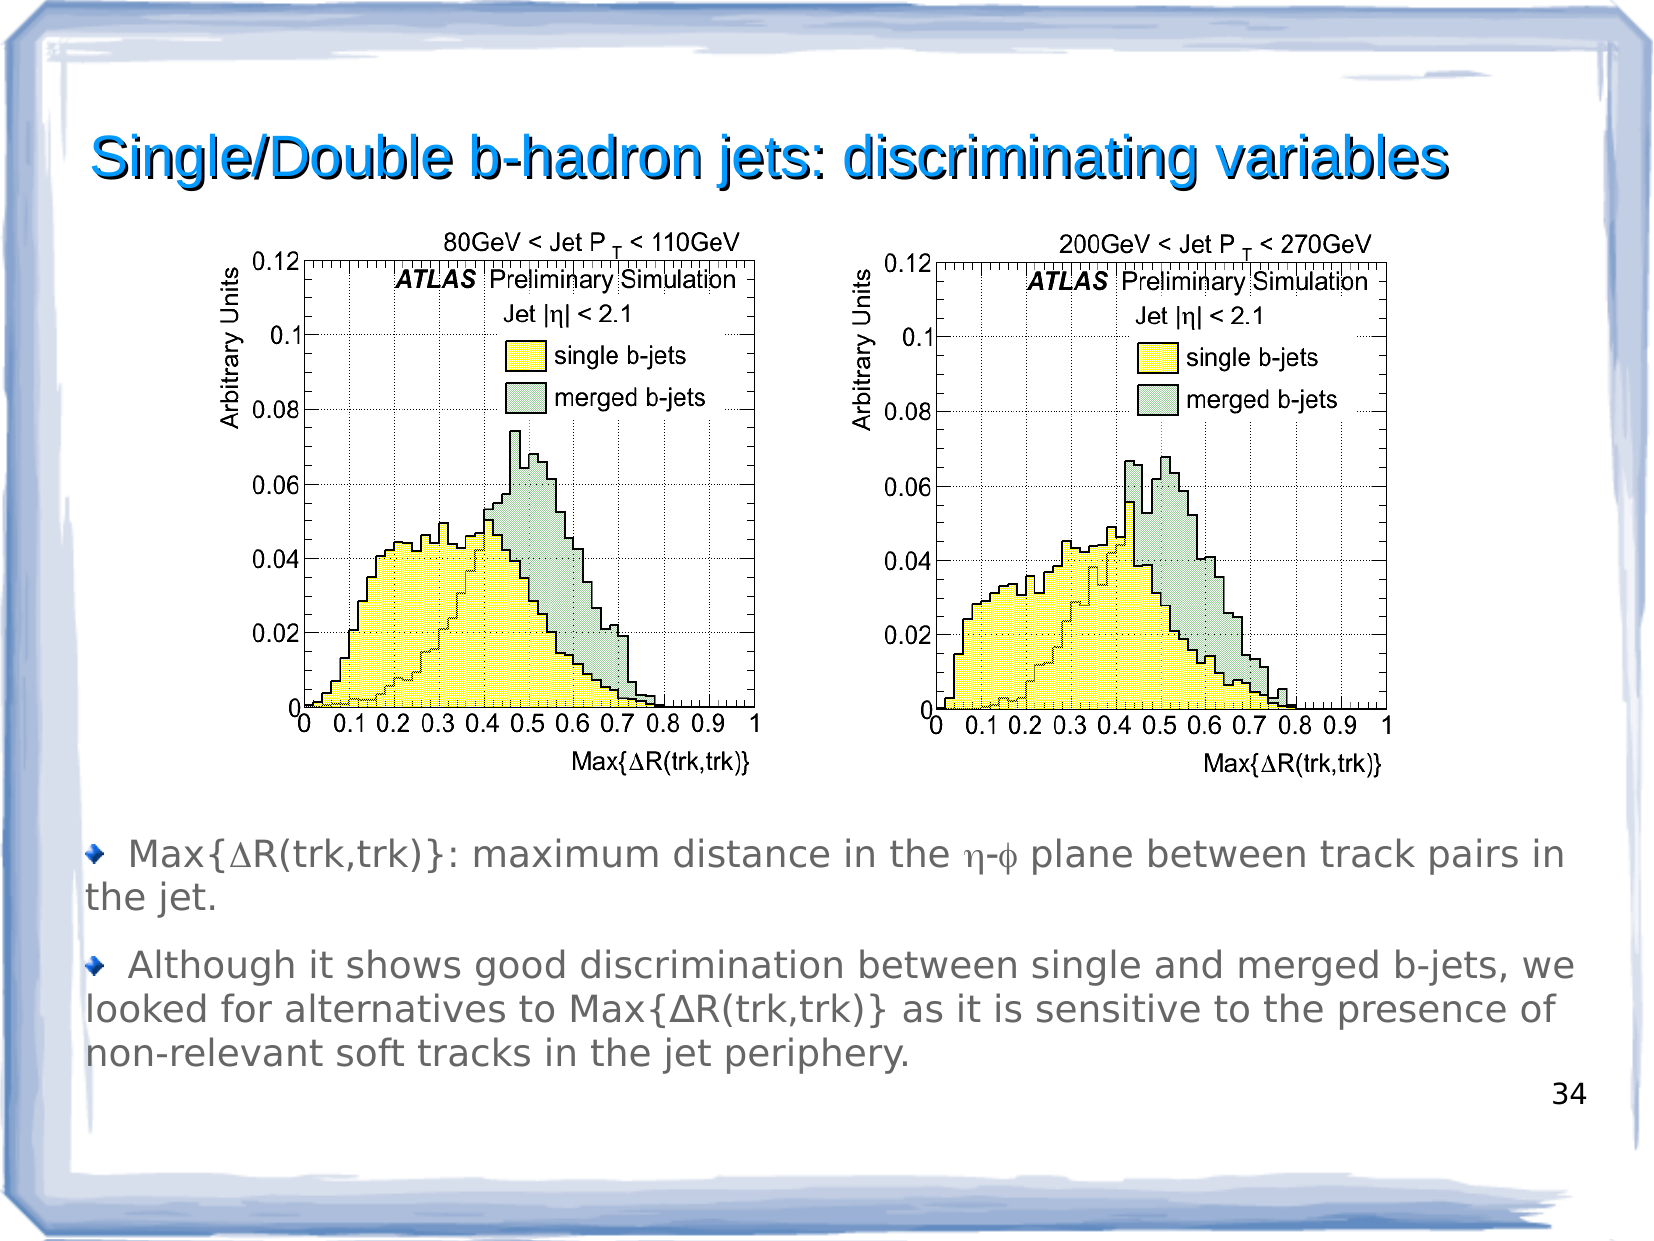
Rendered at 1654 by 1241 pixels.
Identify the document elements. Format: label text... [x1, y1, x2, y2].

picture [0, 0, 1654, 1241]
title Single/Double b-hadron jets: discriminating variables [89, 83, 1473, 230]
text_box Max{DR(trk,trk)}: maximum distance in the h-f plane between track pairs in the jet. Although it shows good discrimination between single and merged b-jets, we looked for alternatives to Max{∆R(trk,trk)} as it is sensitive to the presence of non-relevant soft tracks in the jet periphery. [70, 825, 1653, 1088]
